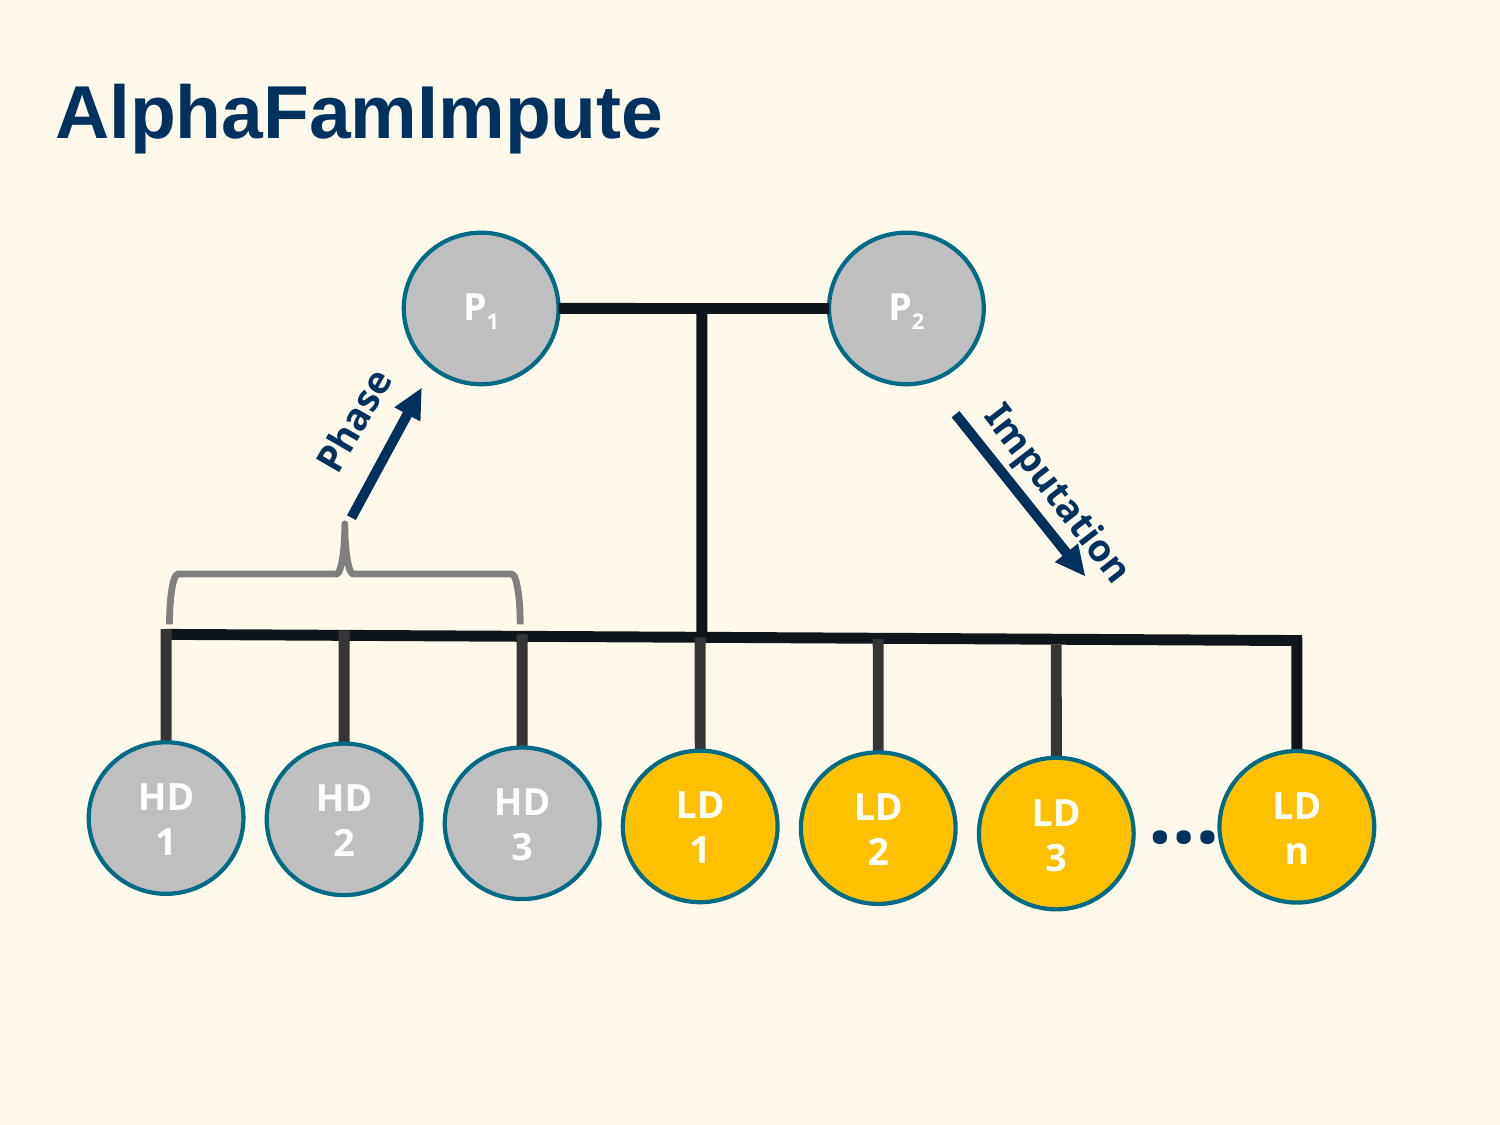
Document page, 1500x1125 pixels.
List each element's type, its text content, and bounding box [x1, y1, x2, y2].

text_box LD n [1231, 751, 1375, 903]
text_box LD 3 [978, 757, 1133, 910]
text_box HD 1 [88, 742, 244, 894]
text_box Imputation [962, 377, 1195, 655]
text_box HD 3 [444, 747, 600, 900]
text_box LD 1 [622, 750, 778, 903]
text_box HD 2 [266, 743, 422, 896]
title AlphaFamImpute [40, 56, 1425, 244]
text_box LD 2 [800, 752, 956, 904]
text_box … [1133, 752, 1267, 868]
text_box P1 [423, 233, 559, 385]
text_box P2 [829, 232, 984, 385]
text_box Phase [291, 203, 495, 496]
